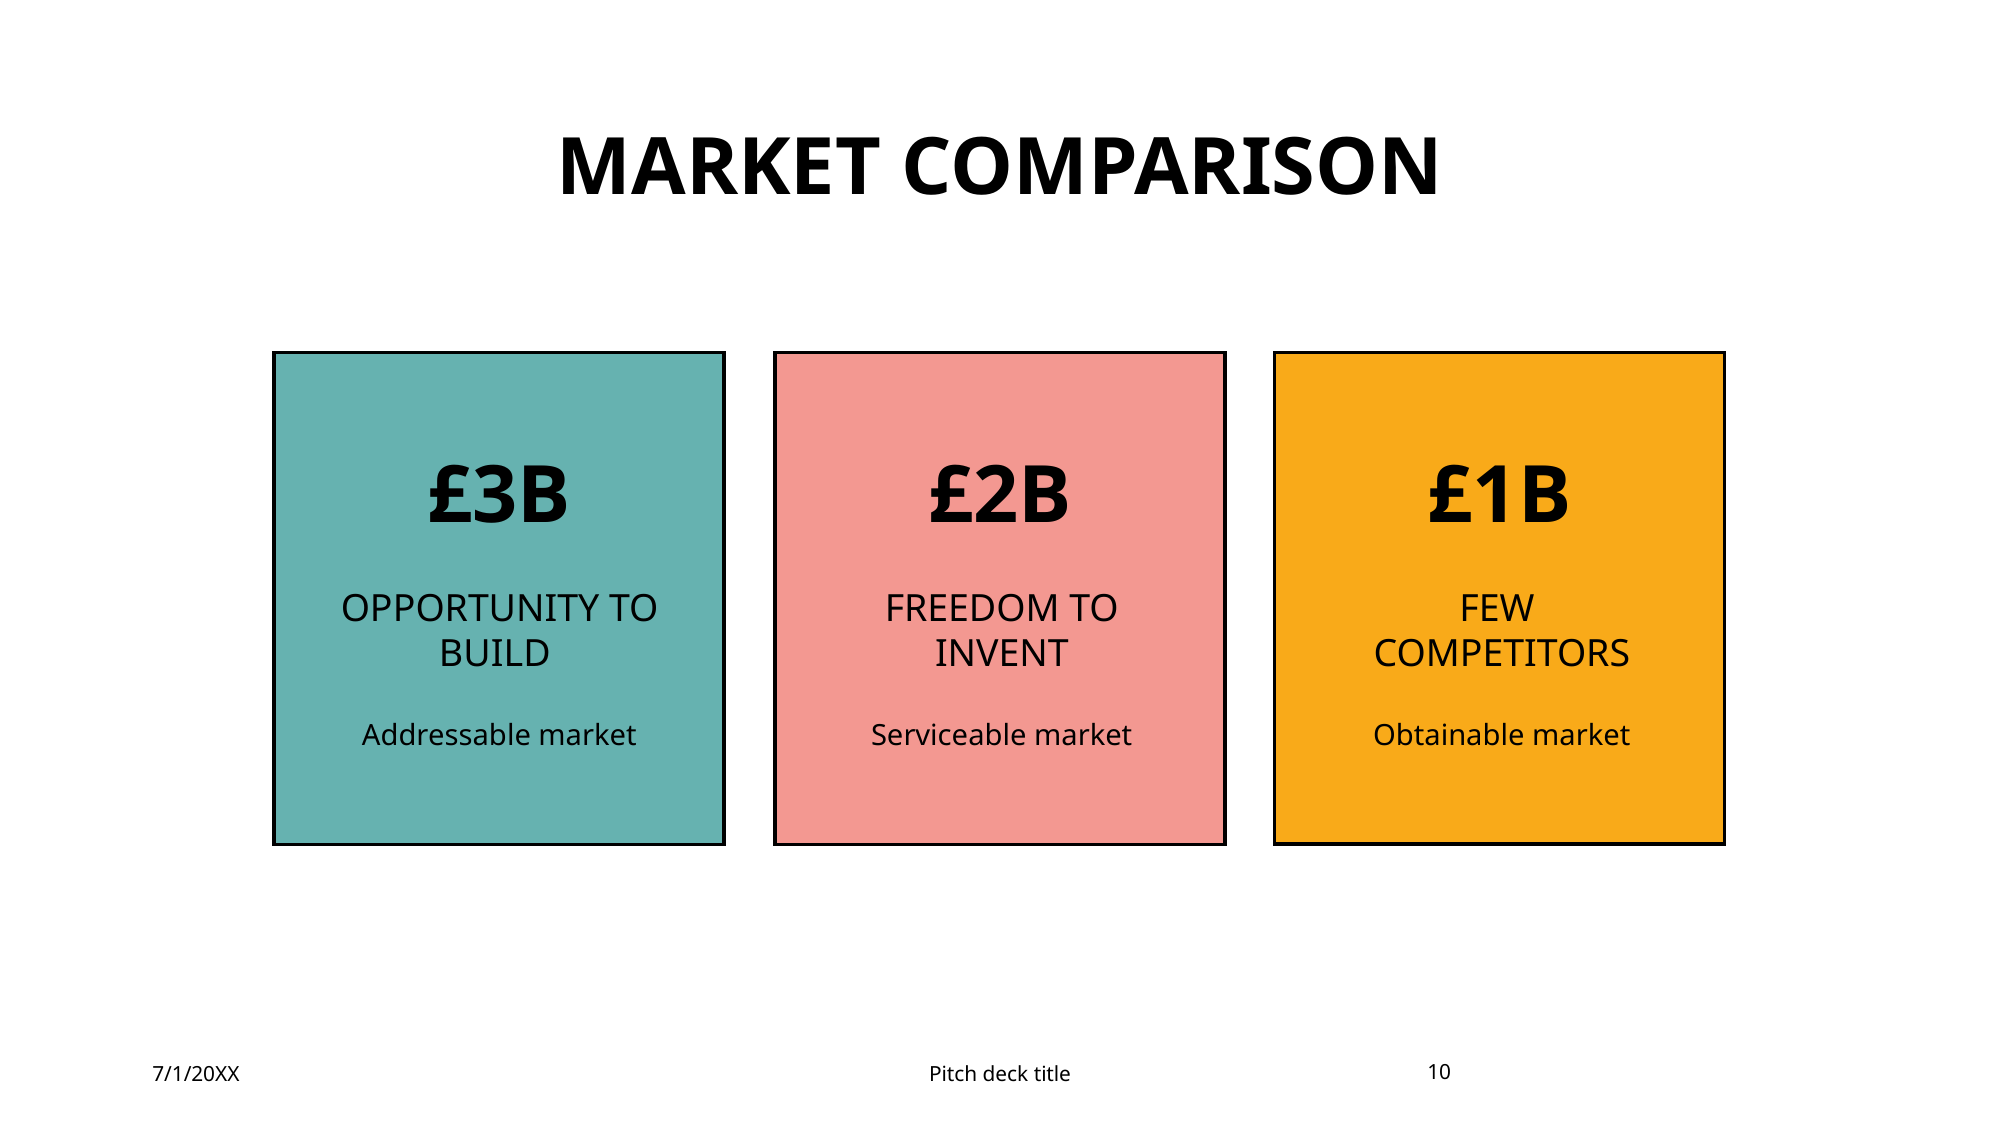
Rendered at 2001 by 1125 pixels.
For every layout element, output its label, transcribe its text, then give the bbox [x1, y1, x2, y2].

list Serviceable market [814, 701, 1190, 807]
list Addressable market [311, 701, 687, 807]
title MARKET COMPARISON [137, 59, 1863, 278]
text_box 10 [1412, 1042, 1863, 1103]
list £2B [774, 352, 1225, 845]
list Obtainable market [1314, 701, 1690, 807]
text_box Pitch deck title [662, 1042, 1338, 1103]
text_box 7/1/20XX [137, 1042, 588, 1103]
list OPPORTUNITY TO BUILD [312, 576, 688, 697]
list £1B [1274, 352, 1725, 845]
list FEW COMPETITORS [1314, 576, 1690, 697]
list FREEDOM TO INVENT [814, 576, 1190, 697]
list £3B [274, 352, 725, 845]
